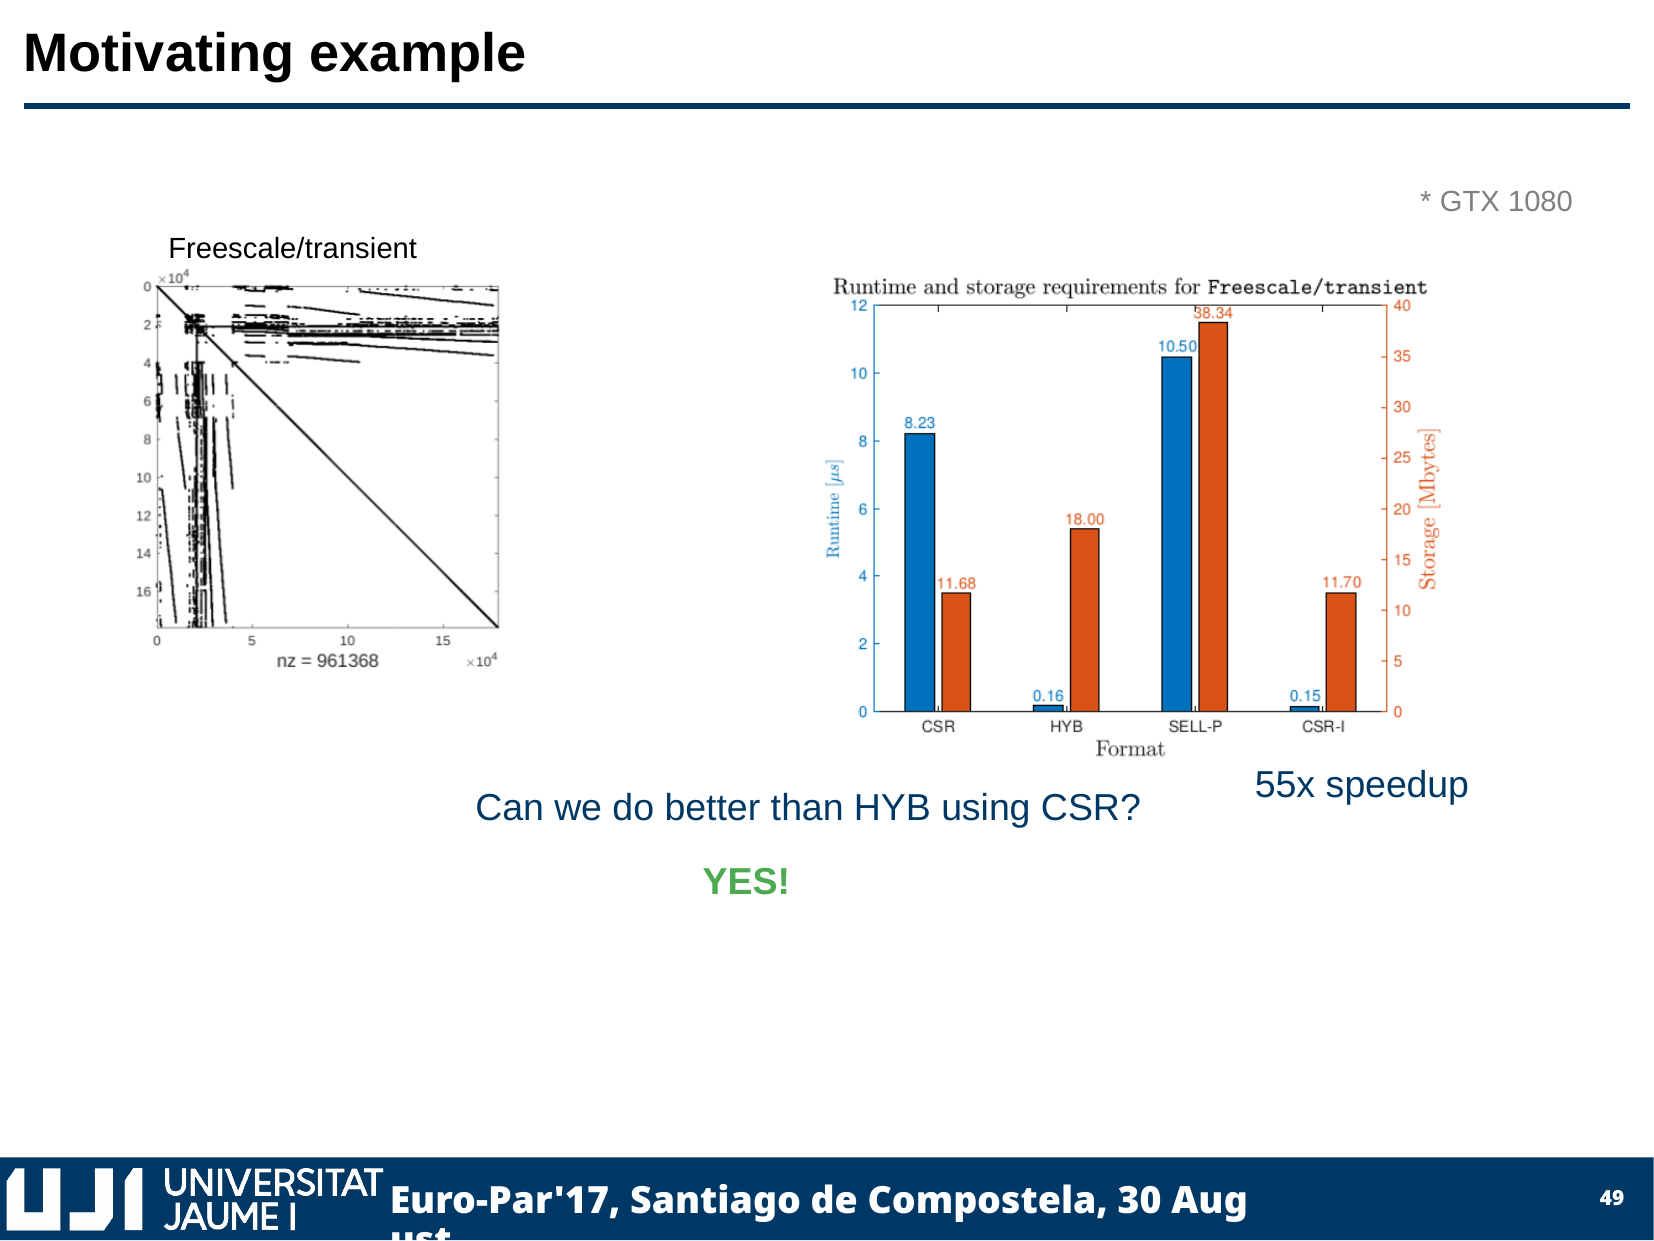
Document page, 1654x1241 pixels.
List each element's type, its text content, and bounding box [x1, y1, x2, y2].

text_box YES! [687, 853, 851, 910]
text_box Freescale/transient [153, 224, 502, 273]
text_box Can we do better than HYB using CSR? [460, 779, 1157, 837]
text_box * GTX 1080 [1405, 177, 1589, 225]
picture [106, 236, 556, 693]
title Motivating example [23, 0, 1630, 107]
text_box 55x speedup [1240, 755, 1484, 813]
picture [0, 1158, 390, 1241]
picture [818, 259, 1453, 779]
